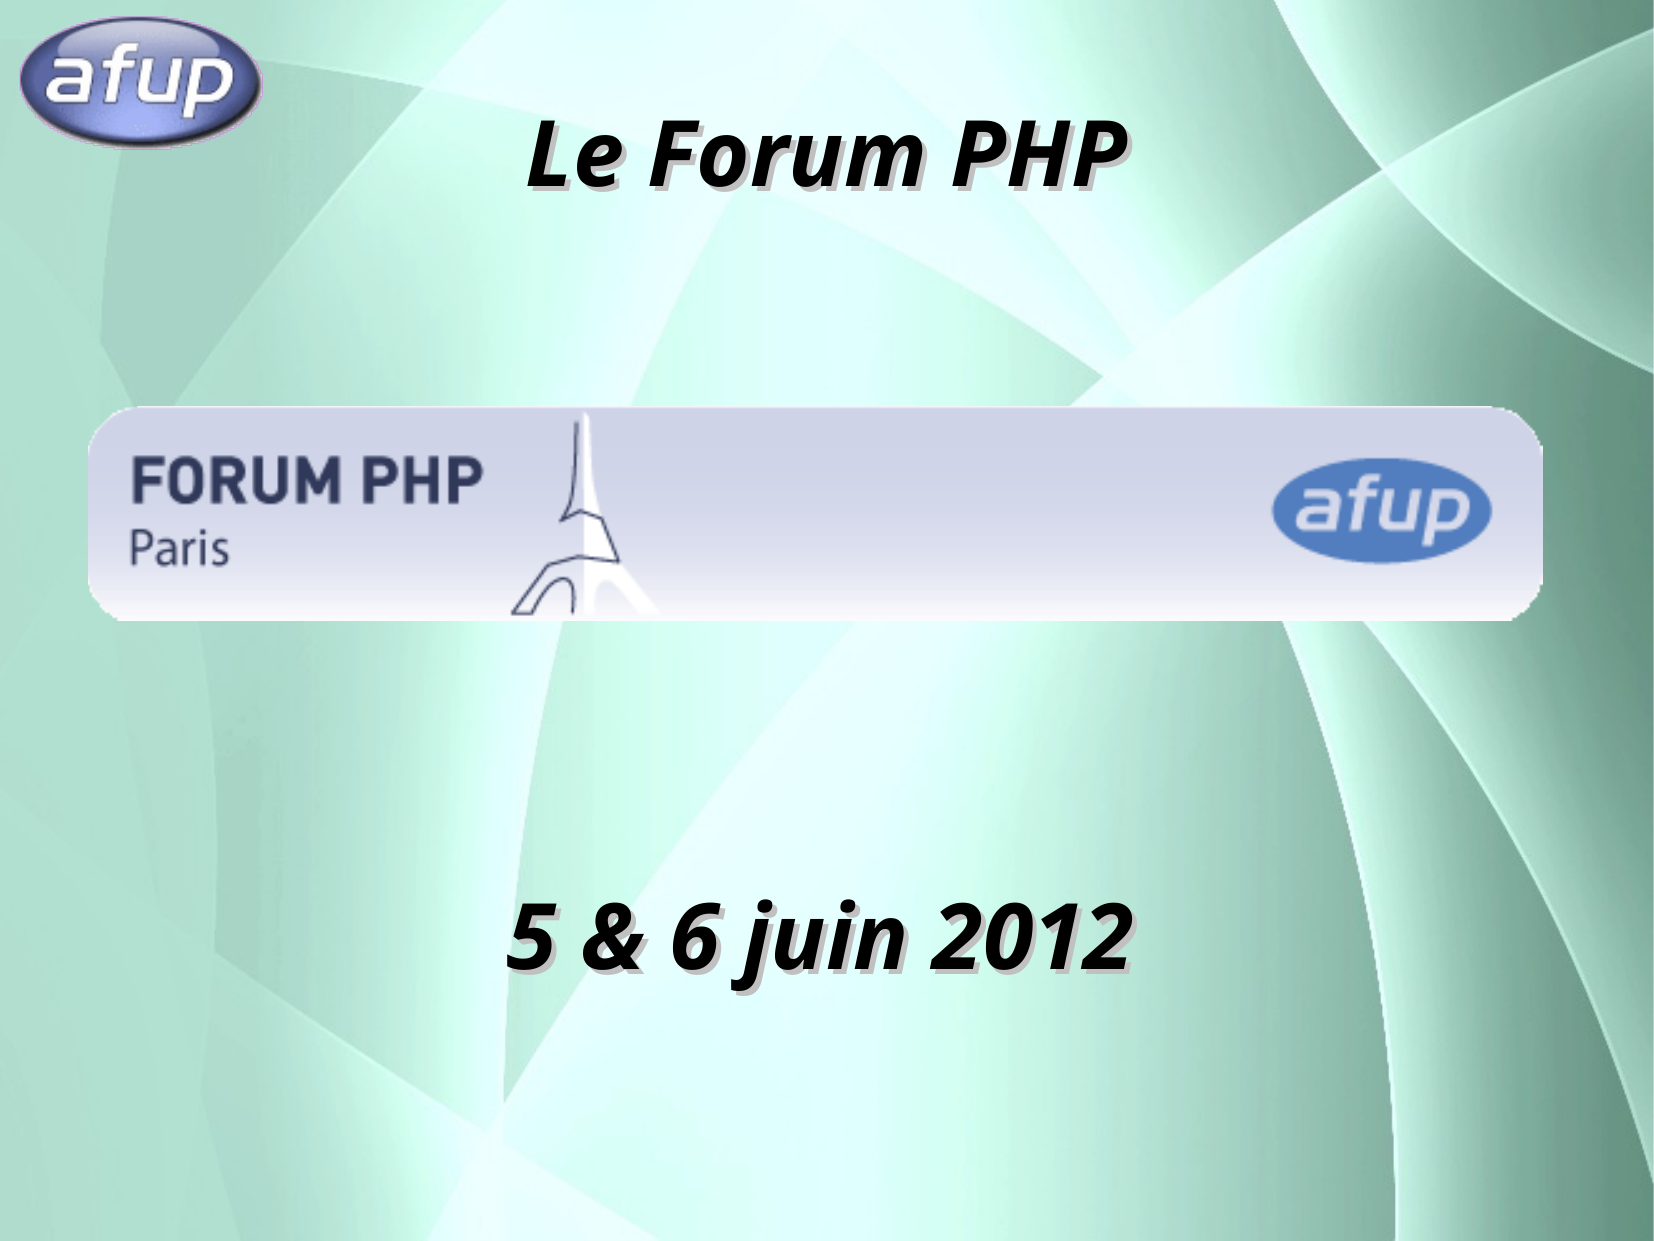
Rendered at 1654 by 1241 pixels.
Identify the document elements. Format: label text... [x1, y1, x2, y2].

picture [0, 0, 1654, 1241]
title 5 & 6 juin 2012 [76, 840, 1565, 1034]
title Le Forum PHP [82, 56, 1571, 251]
